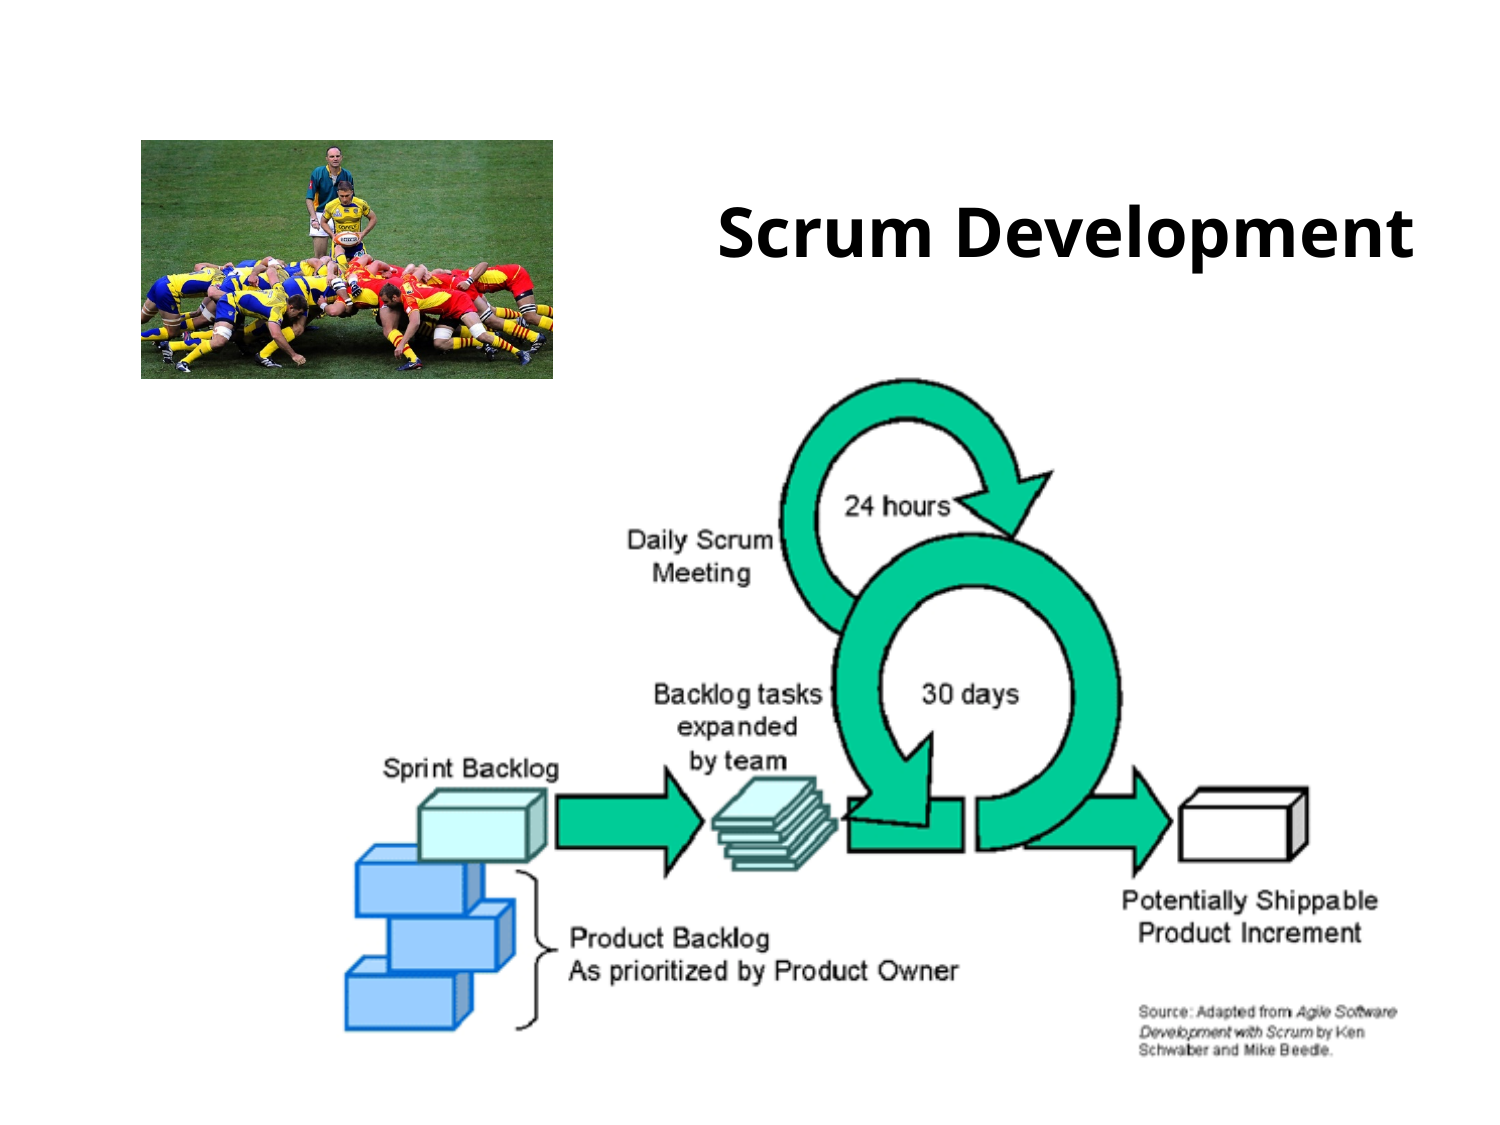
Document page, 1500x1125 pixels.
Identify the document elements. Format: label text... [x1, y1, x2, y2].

picture [141, 140, 1416, 1094]
title Scrum Development [334, 138, 1431, 280]
